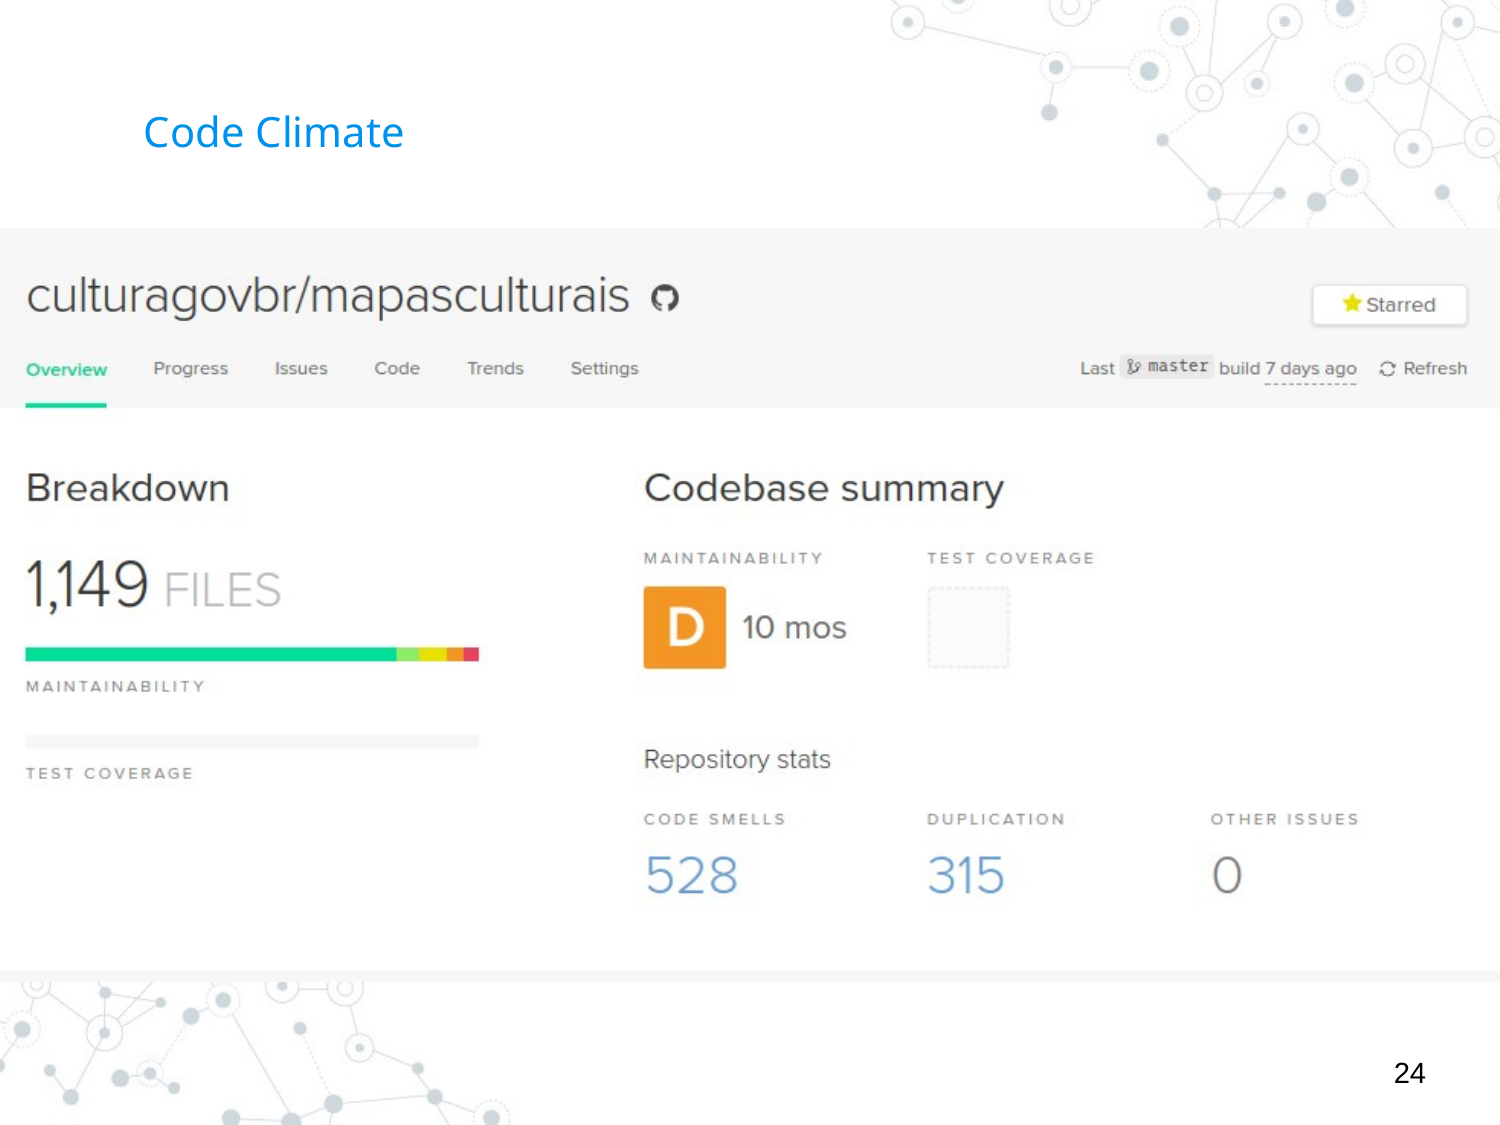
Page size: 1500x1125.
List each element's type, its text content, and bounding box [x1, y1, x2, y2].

picture [0, 0, 1500, 1125]
title Code Climate [128, 67, 1372, 222]
slide_number <number> [1378, 1038, 1469, 1125]
